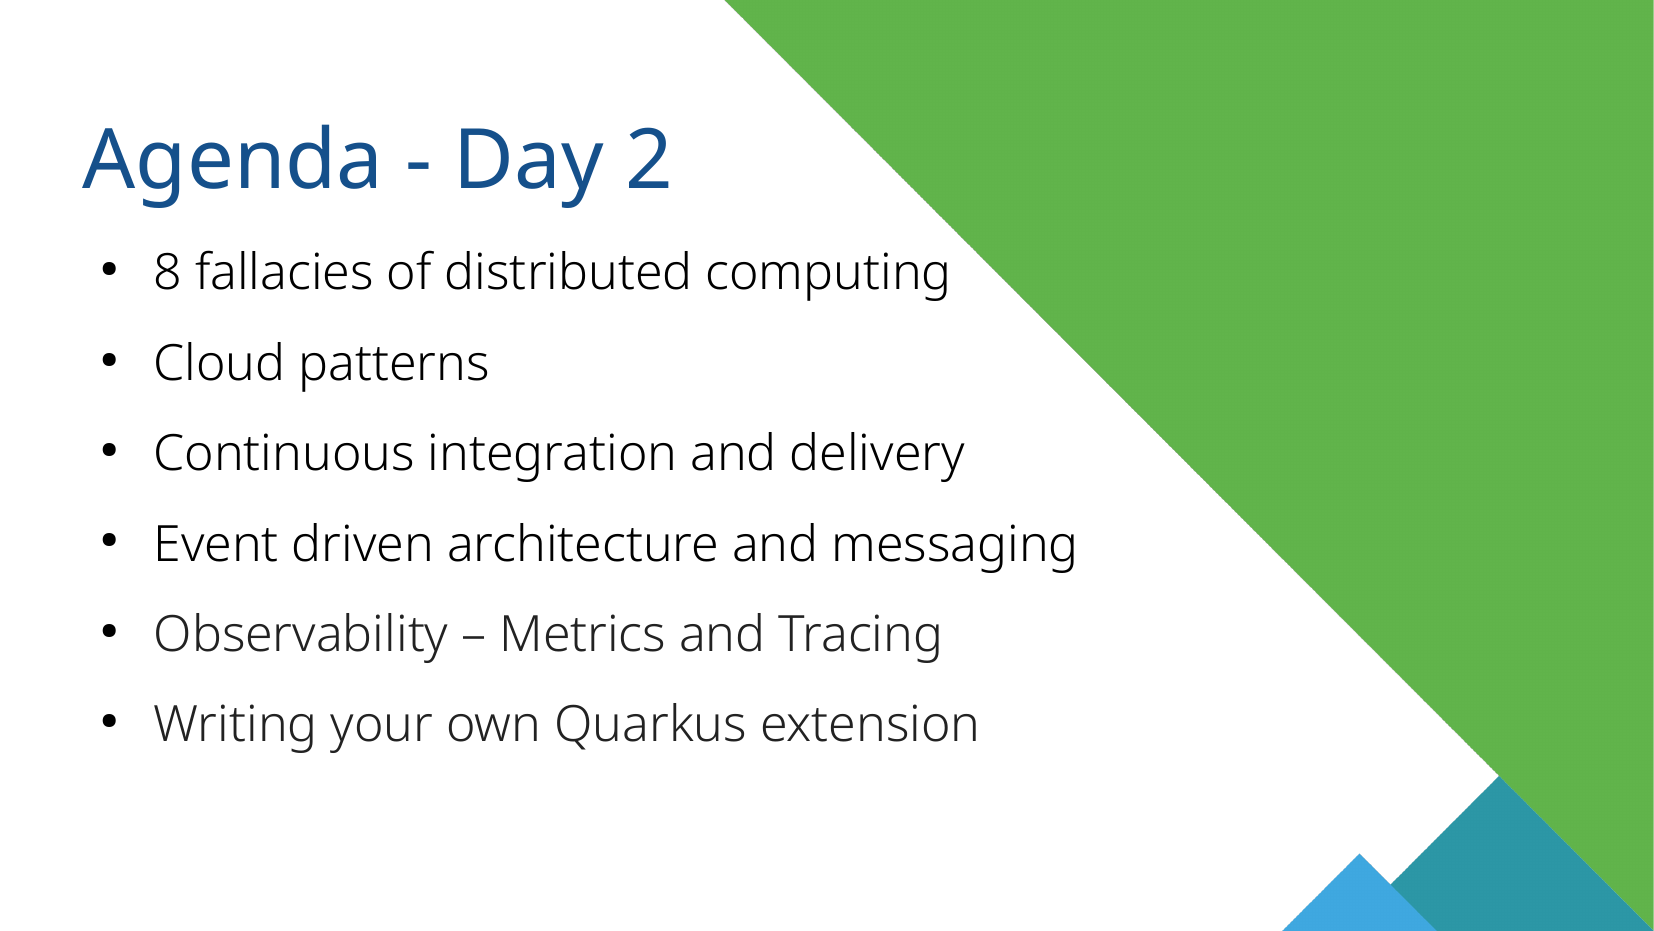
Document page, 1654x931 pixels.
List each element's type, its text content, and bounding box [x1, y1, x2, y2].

picture [0, 0, 1654, 931]
title Agenda - Day 2 [82, 87, 1571, 225]
list 8 fallacies of distributed computing Cloud patterns Continuous integration and delivery Event driven architecture and messaging Observability – Metrics and Tracing Writing your own Quarkus extension [82, 236, 1571, 846]
